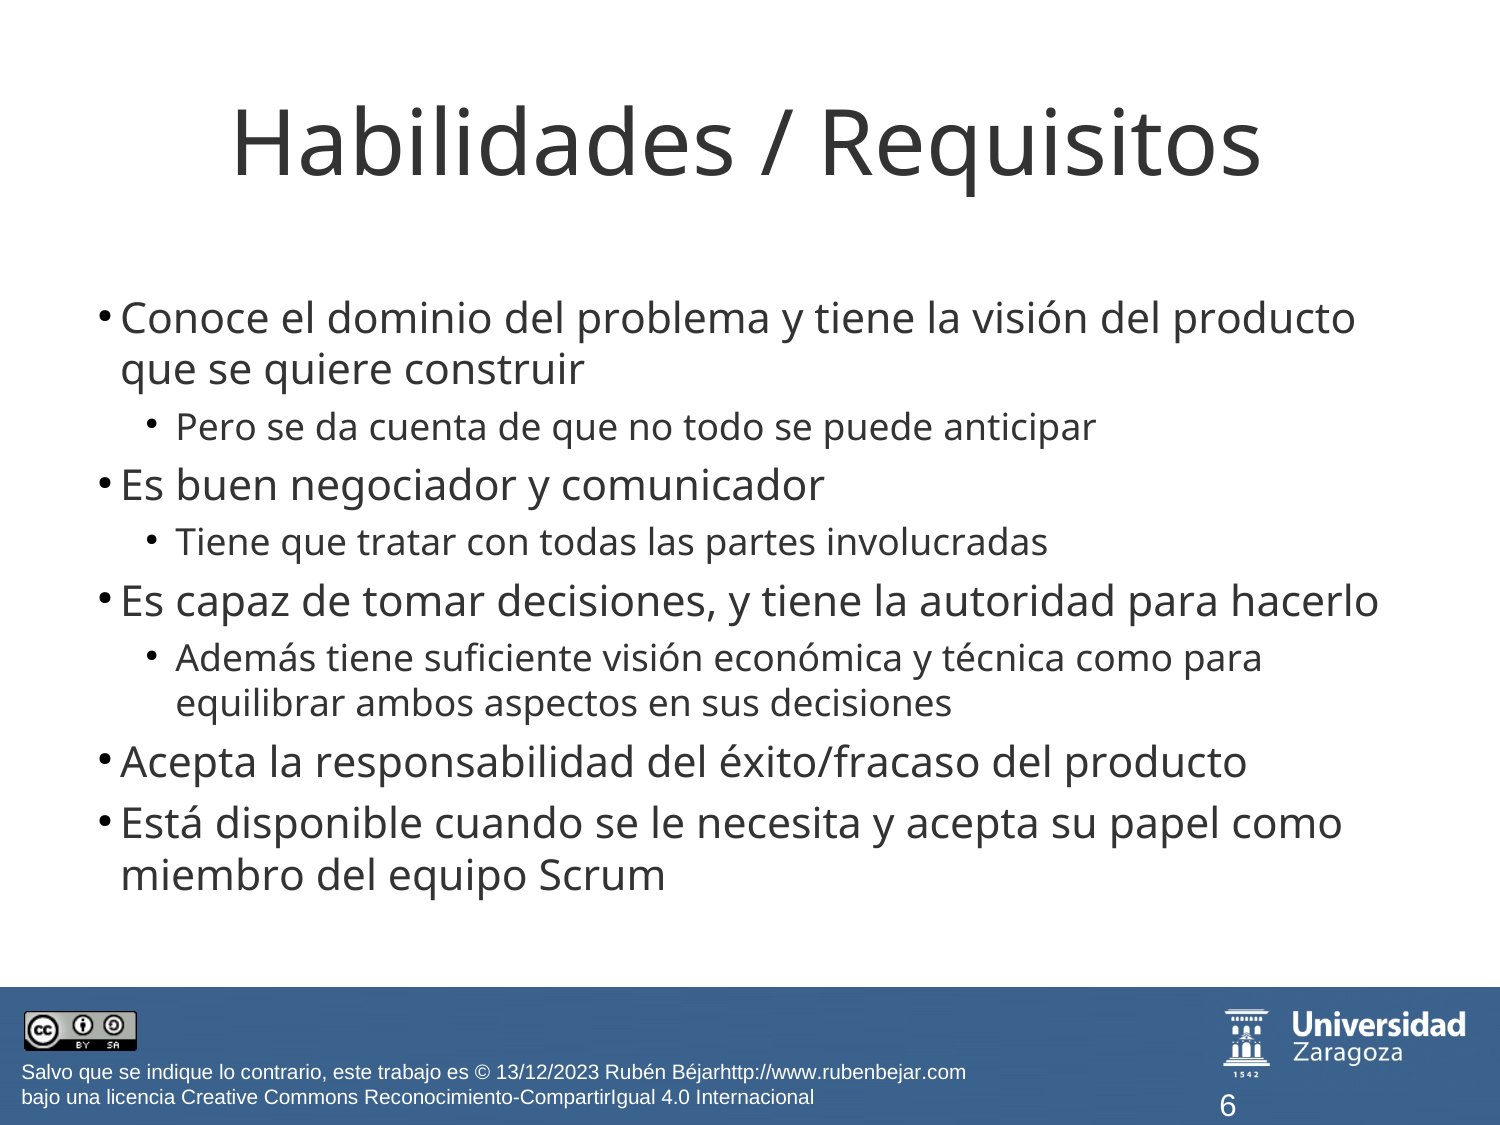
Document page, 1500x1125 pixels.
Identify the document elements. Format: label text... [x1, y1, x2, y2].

picture [0, 987, 1500, 1125]
title Habilidades / Requisitos [74, 21, 1420, 257]
list Conoce el dominio del problema y tiene la visión del producto que se quiere construir Pero se da cuenta de que no todo se puede anticipar Es buen negociador y comunicador Tiene que tratar con todas las partes involucradas Es capaz de tomar decisiones, y tiene la autoridad para hacerlo Además tiene suficiente visión económica y técnica como para equilibrar ambos aspectos en sus decisiones Acepta la responsabilidad del éxito/fracaso del producto Está disponible cuando se le necesita y acepta su papel como miembro del equipo Scrum [82, 283, 1418, 957]
